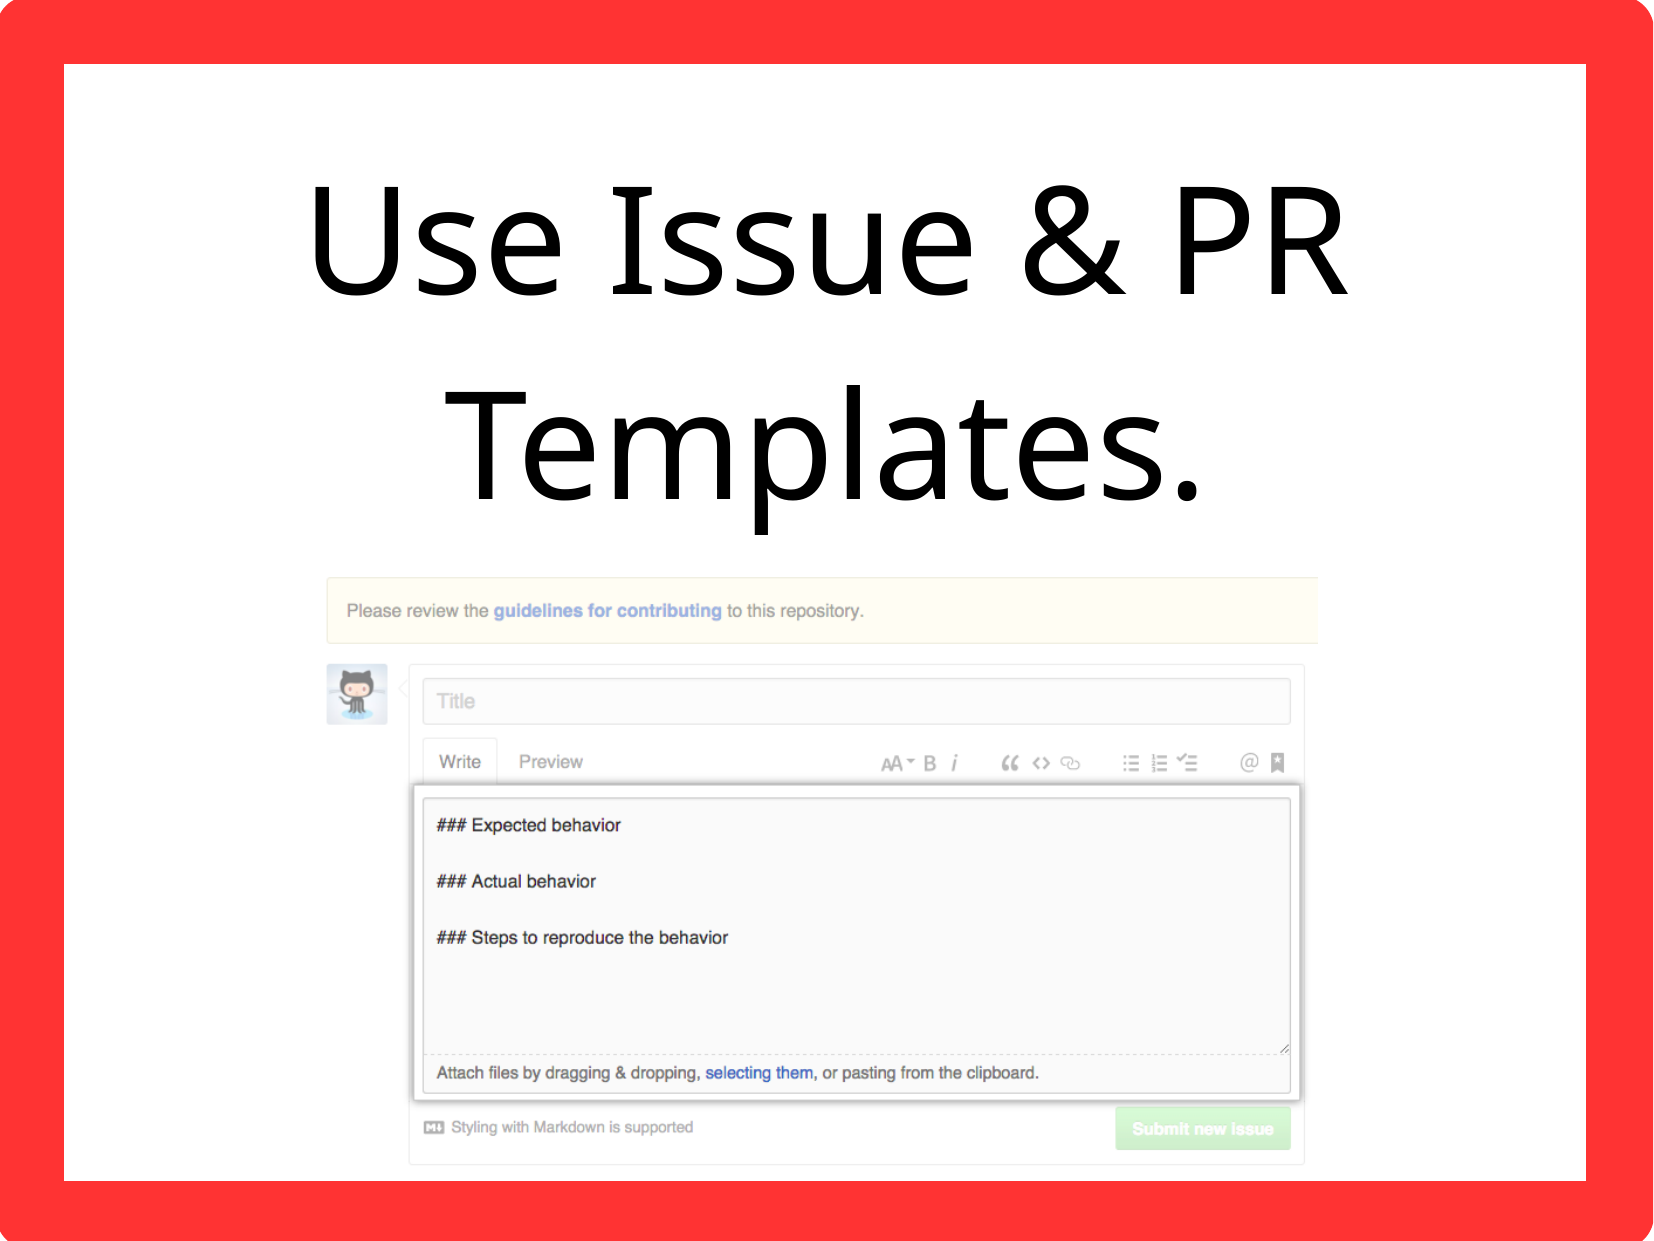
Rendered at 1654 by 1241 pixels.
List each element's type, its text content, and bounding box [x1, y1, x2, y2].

picture [315, 569, 1318, 1171]
title Use Issue & PR Templates. [82, 116, 1571, 562]
